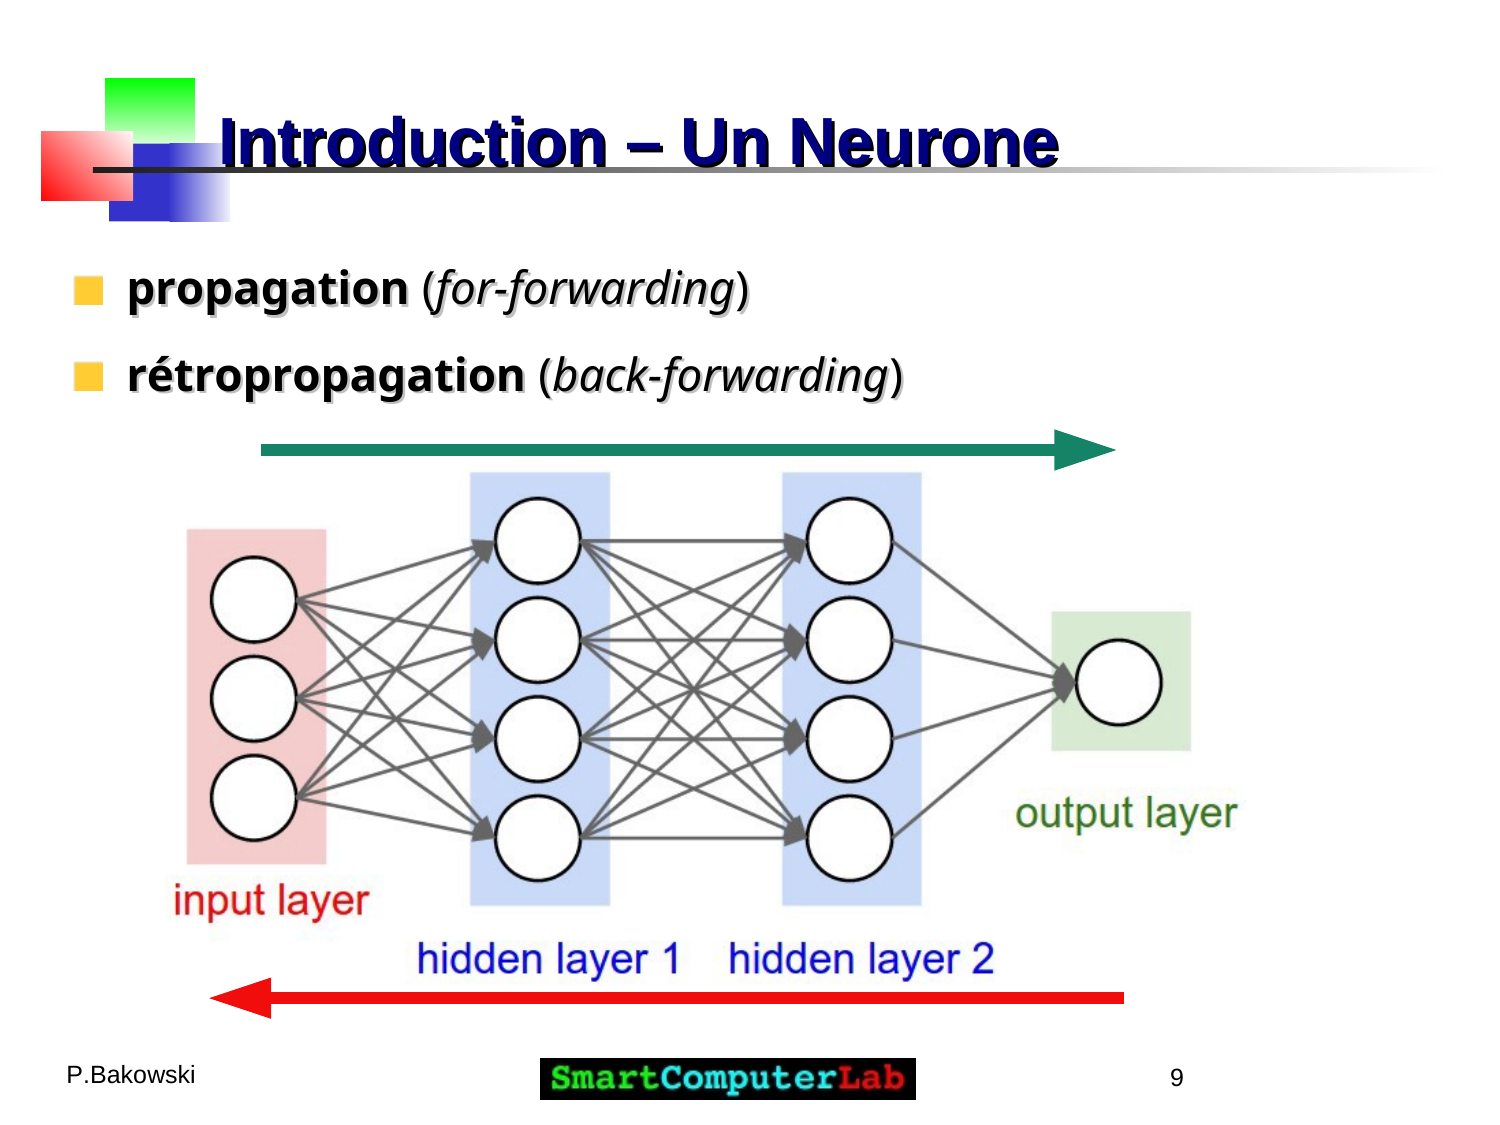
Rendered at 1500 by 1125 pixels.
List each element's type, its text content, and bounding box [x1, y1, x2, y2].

picture [165, 460, 1246, 991]
picture [66, 354, 103, 391]
picture [66, 268, 103, 305]
text_box propagation (for-forwarding) rétropropagation (back-forwarding) [51, 164, 1432, 408]
picture [540, 1058, 916, 1100]
title Introduction – Un Neurone [203, 90, 1456, 186]
